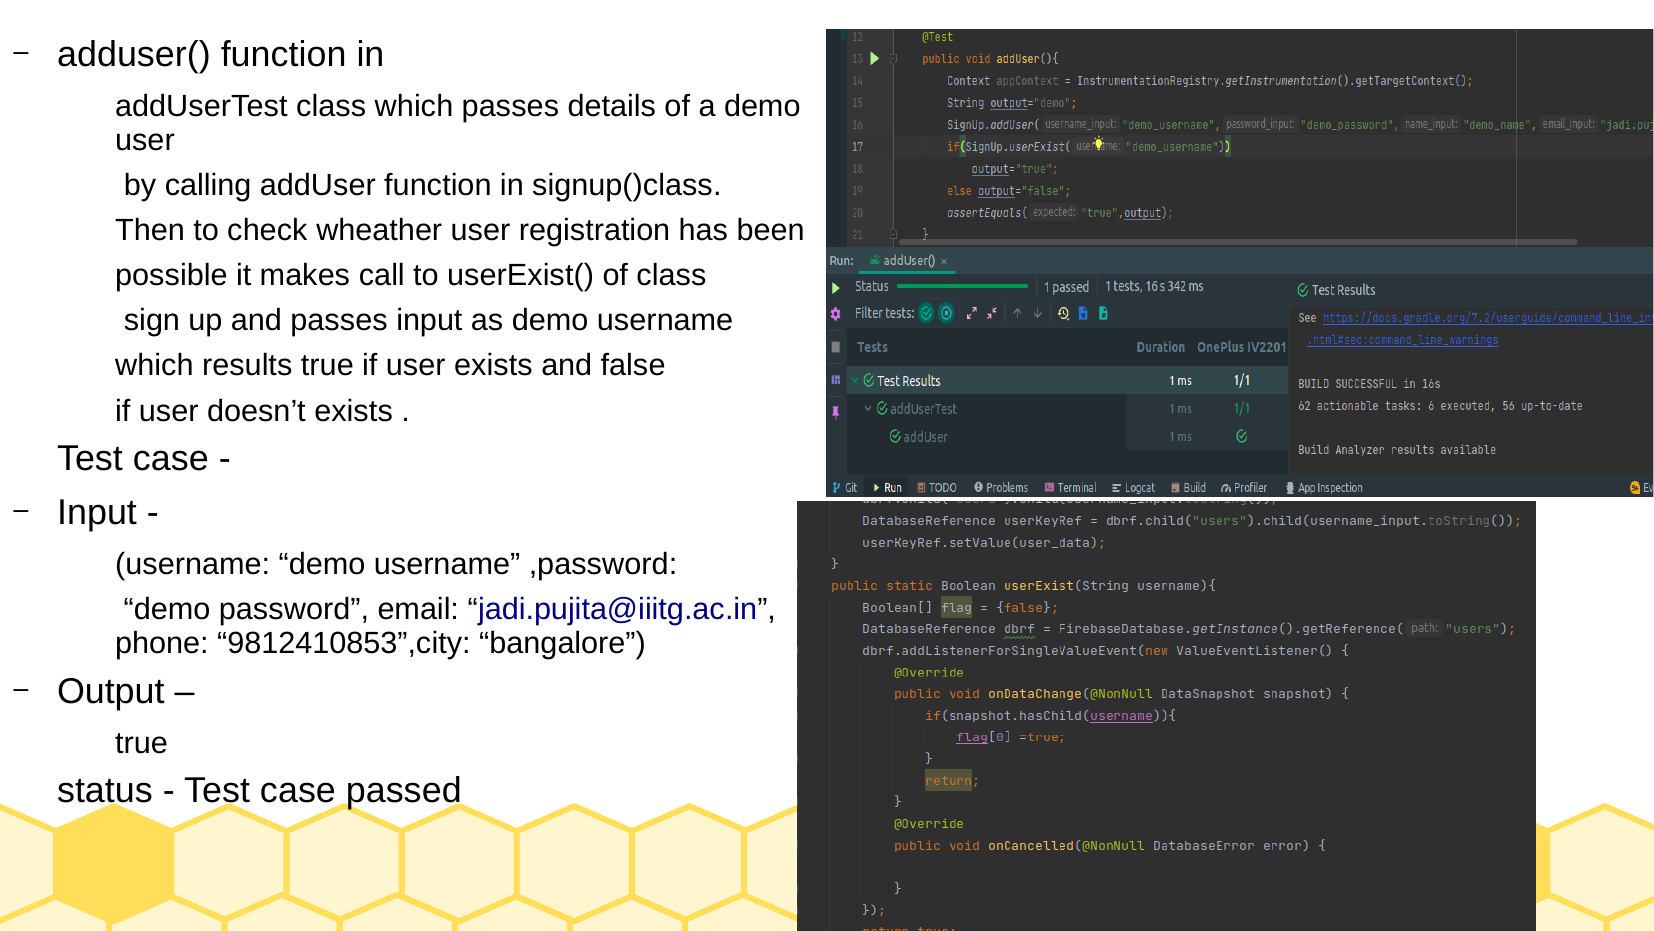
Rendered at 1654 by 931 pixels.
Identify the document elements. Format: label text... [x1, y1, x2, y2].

picture [826, 29, 1654, 497]
list adduser() function in addUserTest class which passes details of a demo user by calling addUser function in signup()class. Then to check wheather user registration has been possible it makes call to userExist() of class sign up and passes input as demo username which results true if user exists and false if user doesn’t exists . Test case - Input - (username: “demo username” ,password: “demo password”, email: “jadi.pujita@iiitg.ac.in”, phone: “9812410853”,city: “bangalore”) Output – true status - Test case passed [0, 0, 827, 827]
picture [797, 501, 1536, 931]
